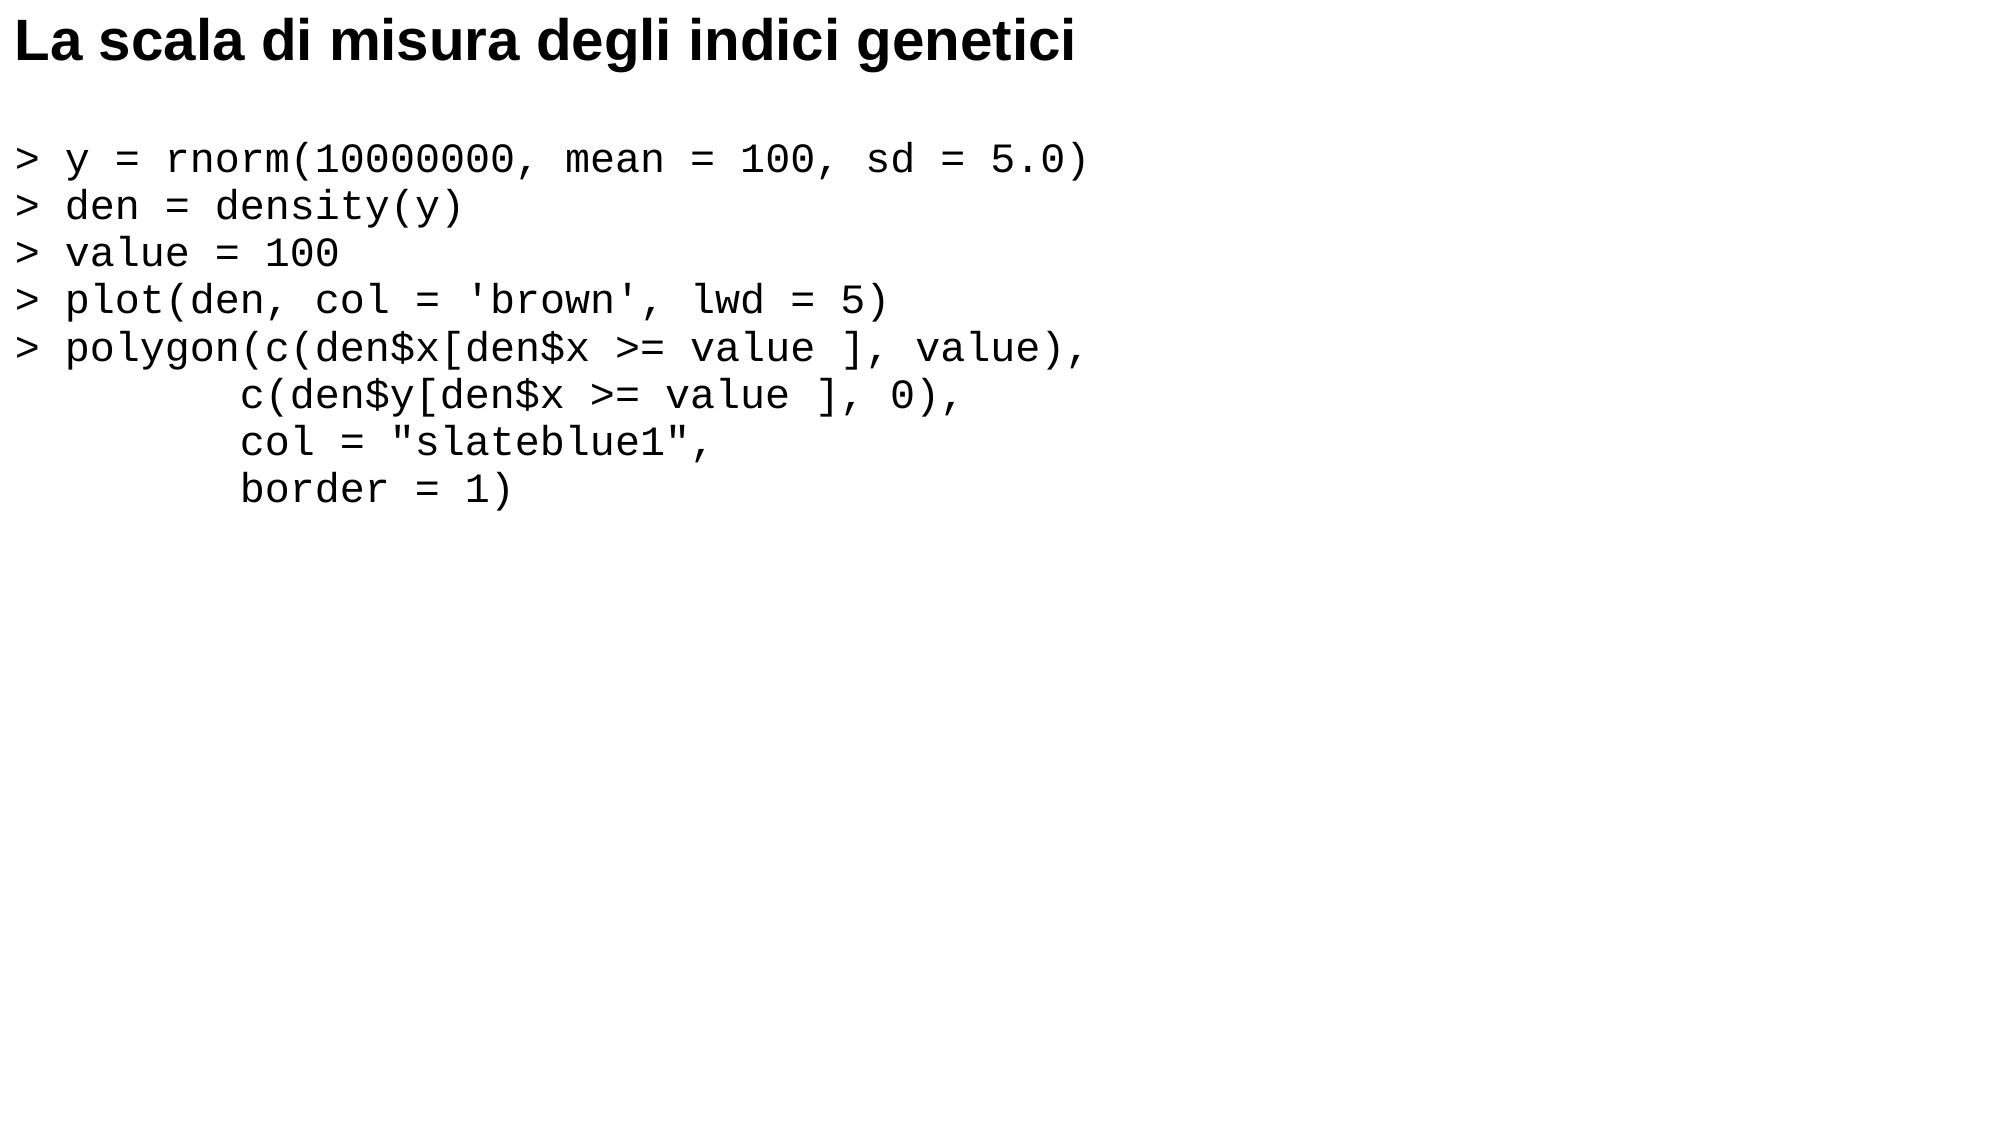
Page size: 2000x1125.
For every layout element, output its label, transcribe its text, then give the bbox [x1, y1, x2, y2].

text_box La scala di misura degli indici genetici > y = rnorm(10000000, mean = 100, sd = 5.0) > den = density(y) > value = 100 > plot(den, col = 'brown', lwd = 5) > polygon(c(den$x[den$x >= value ], value), c(den$y[den$x >= value ], 0), col = "slateblue1", border = 1) [0, 0, 2000, 523]
